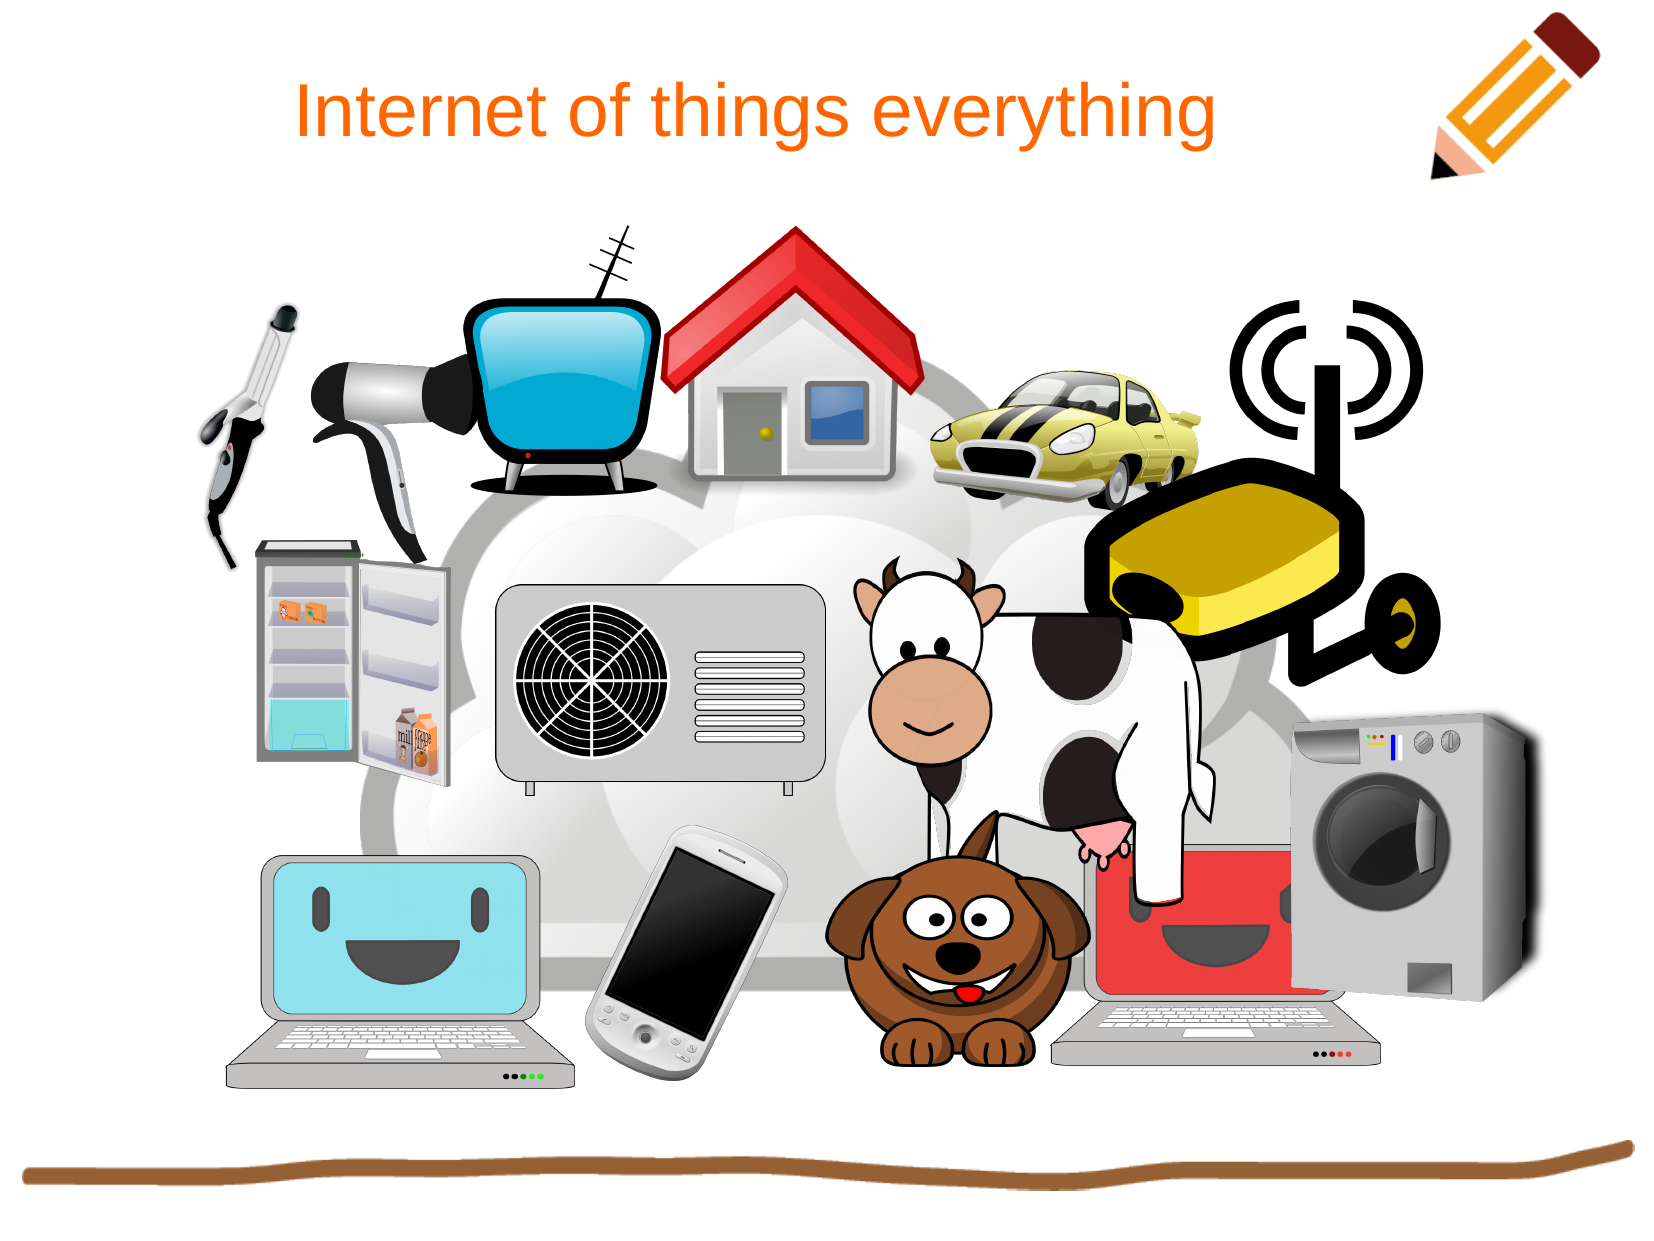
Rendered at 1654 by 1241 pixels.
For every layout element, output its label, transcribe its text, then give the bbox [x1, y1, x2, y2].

picture [195, 225, 1550, 1089]
picture [22, 1140, 1635, 1191]
title Internet of things everything [82, 49, 1430, 172]
picture [1430, 12, 1601, 181]
